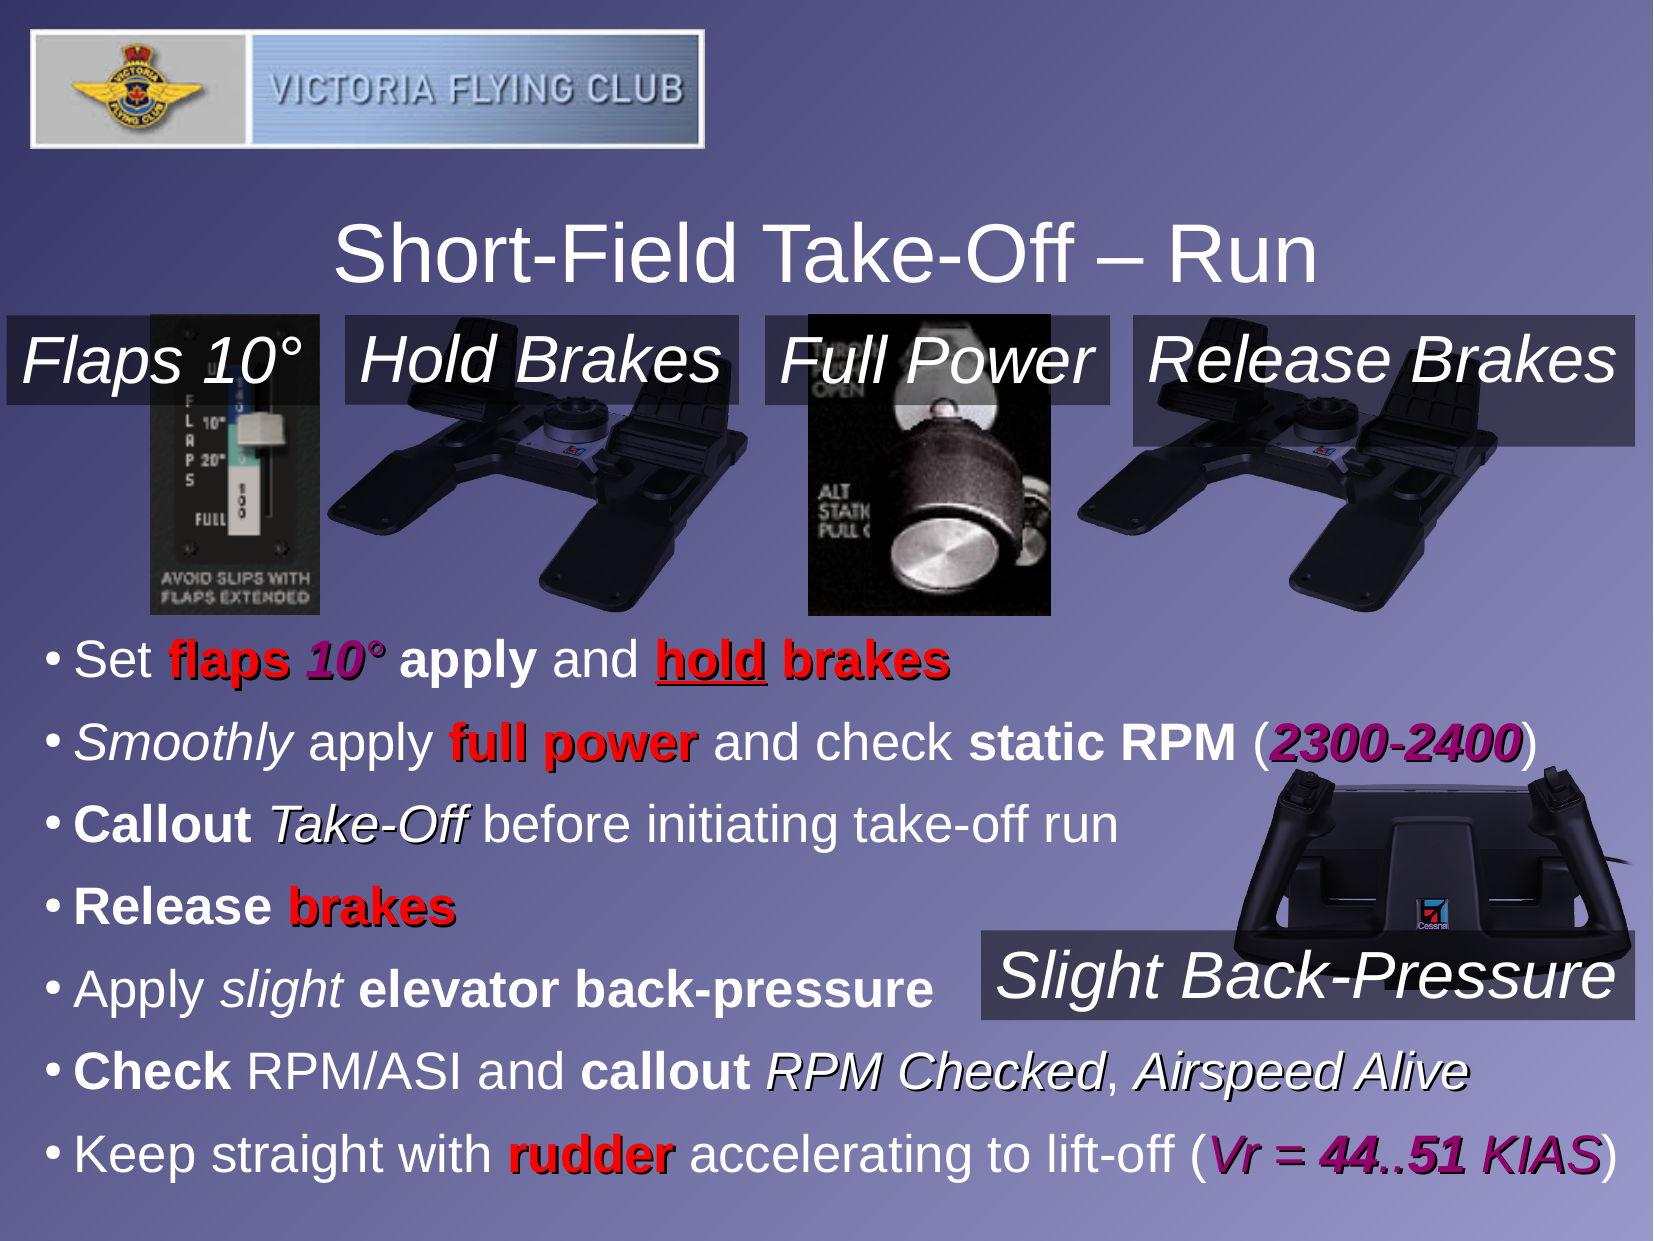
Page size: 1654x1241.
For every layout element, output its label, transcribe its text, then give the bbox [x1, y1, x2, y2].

picture [808, 406, 1051, 616]
picture [325, 314, 751, 616]
text_box Slight Back-Pressure [981, 930, 1636, 1021]
text_box Full Power [765, 315, 1111, 406]
list Set flaps 10° apply and hold brakes Smoothly apply full power and check static RPM (2300-2400) Callout Take-Off before initiating take-off run Release brakes Apply slight elevator back-pressure Check RPM/ASI and callout RPM Checked, Airspeed Alive Keep straight with rudder accelerating to lift-off (Vr = 44..51 KIAS) [30, 630, 1636, 1201]
picture [30, 29, 705, 149]
title Short-Field Take-Off – Run [82, 150, 1571, 358]
text_box Release Brakes [1133, 315, 1636, 447]
picture [1228, 764, 1636, 930]
text_box Hold Brakes [345, 315, 739, 405]
text_box Flaps 10° [6, 315, 320, 406]
picture [1075, 314, 1501, 616]
picture [150, 406, 320, 616]
